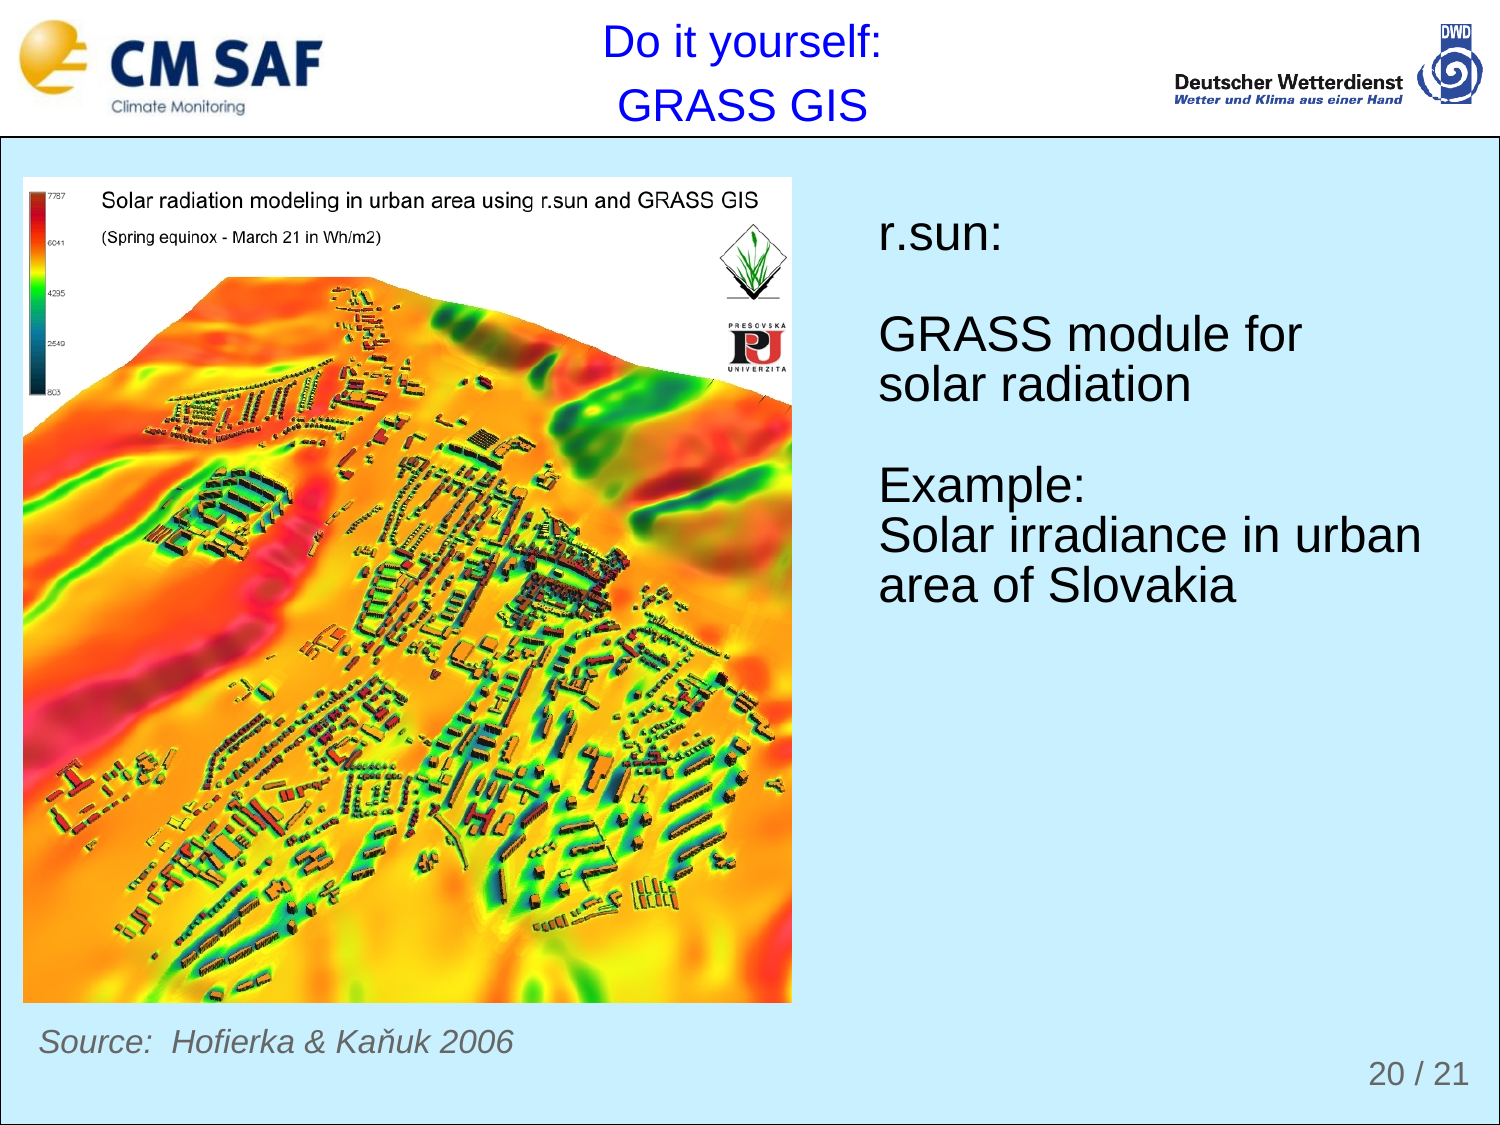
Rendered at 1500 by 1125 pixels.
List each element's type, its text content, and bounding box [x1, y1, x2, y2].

text_box Source: Hofierka & Kaňuk 2006 [23, 1002, 886, 1073]
text_box Do it yourself: GRASS GIS [313, 2, 1172, 81]
picture [23, 177, 792, 1002]
text_box r.sun: GRASS module for solar radiation Example: Solar irradiance in urban area of Slovakia [863, 202, 1452, 621]
picture [17, 19, 325, 117]
picture [1175, 24, 1483, 104]
